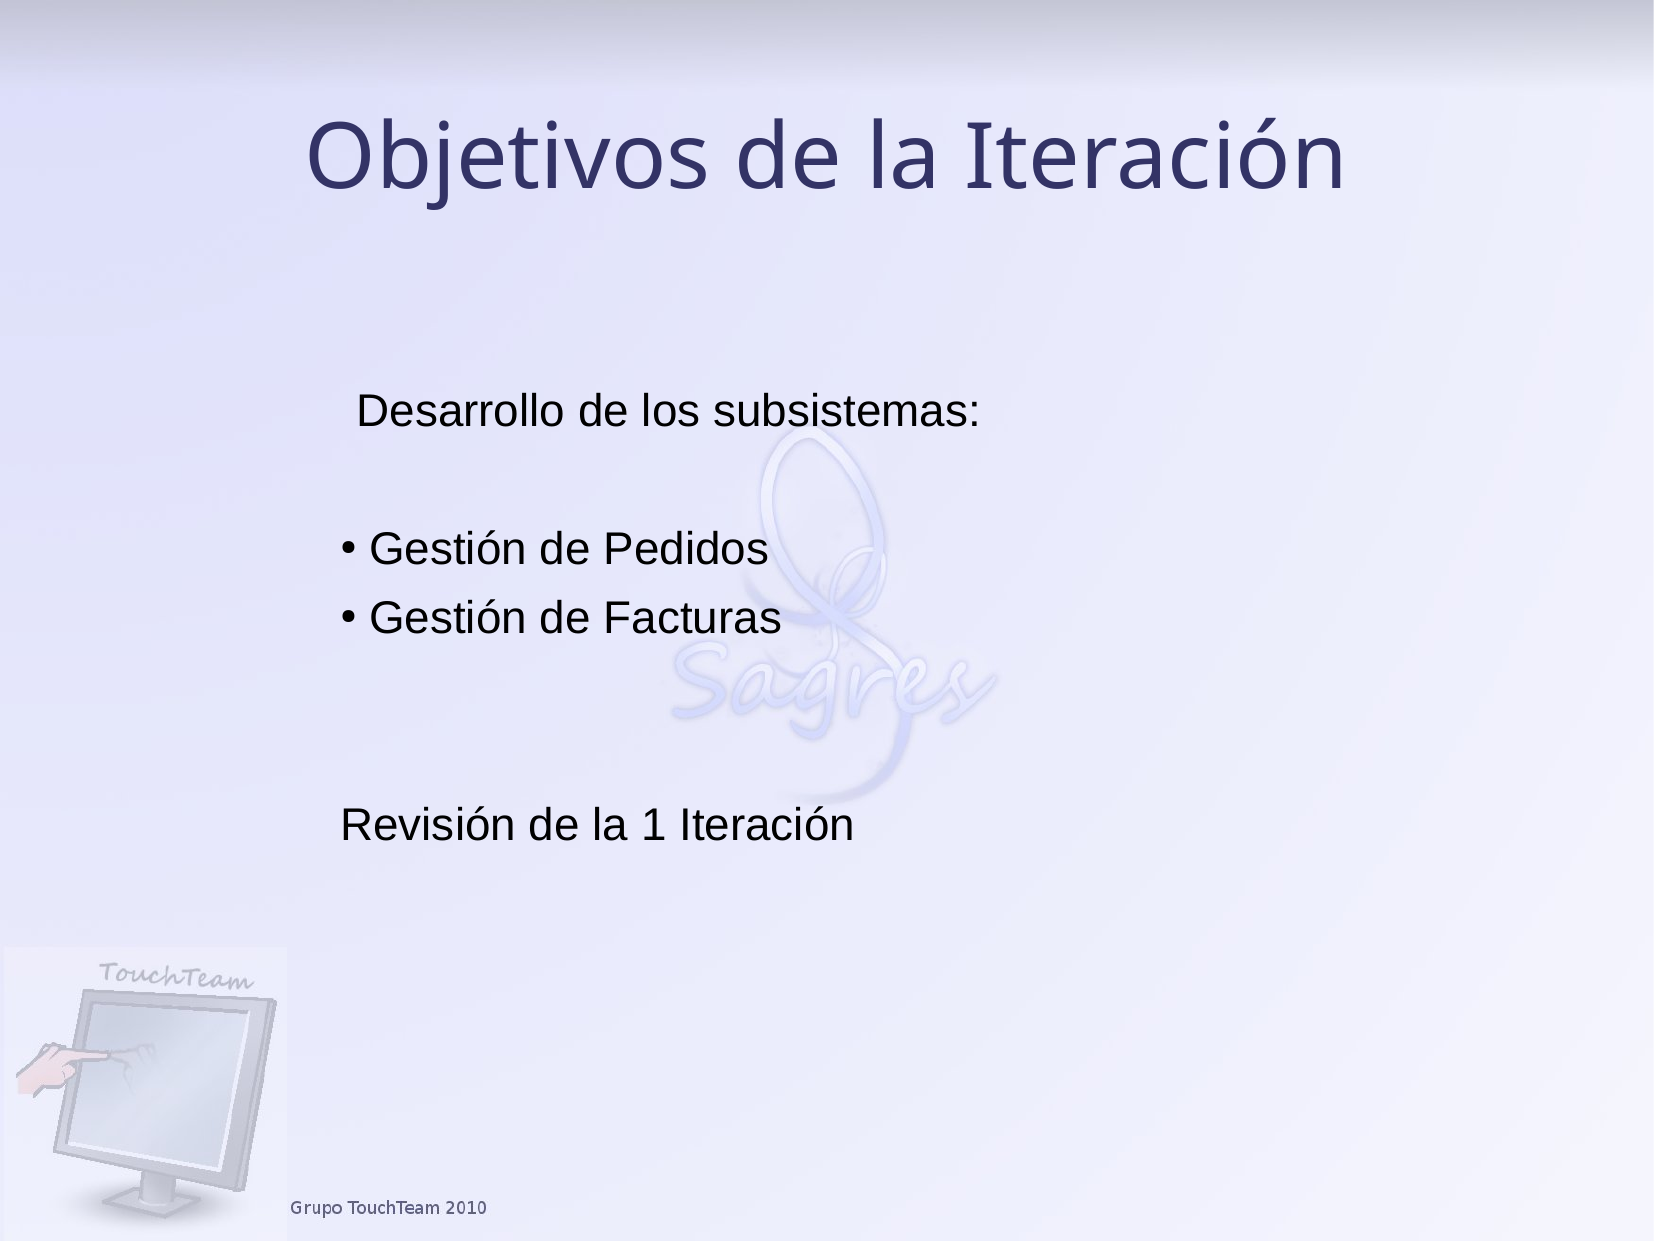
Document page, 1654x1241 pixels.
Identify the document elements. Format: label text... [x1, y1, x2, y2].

title Objetivos de la Iteración [82, 56, 1571, 250]
text_box Desarrollo de los subsistemas: Gestión de Pedidos Gestión de Facturas Revisión de la 1 Iteración [325, 378, 1211, 857]
picture [0, 0, 1654, 1241]
